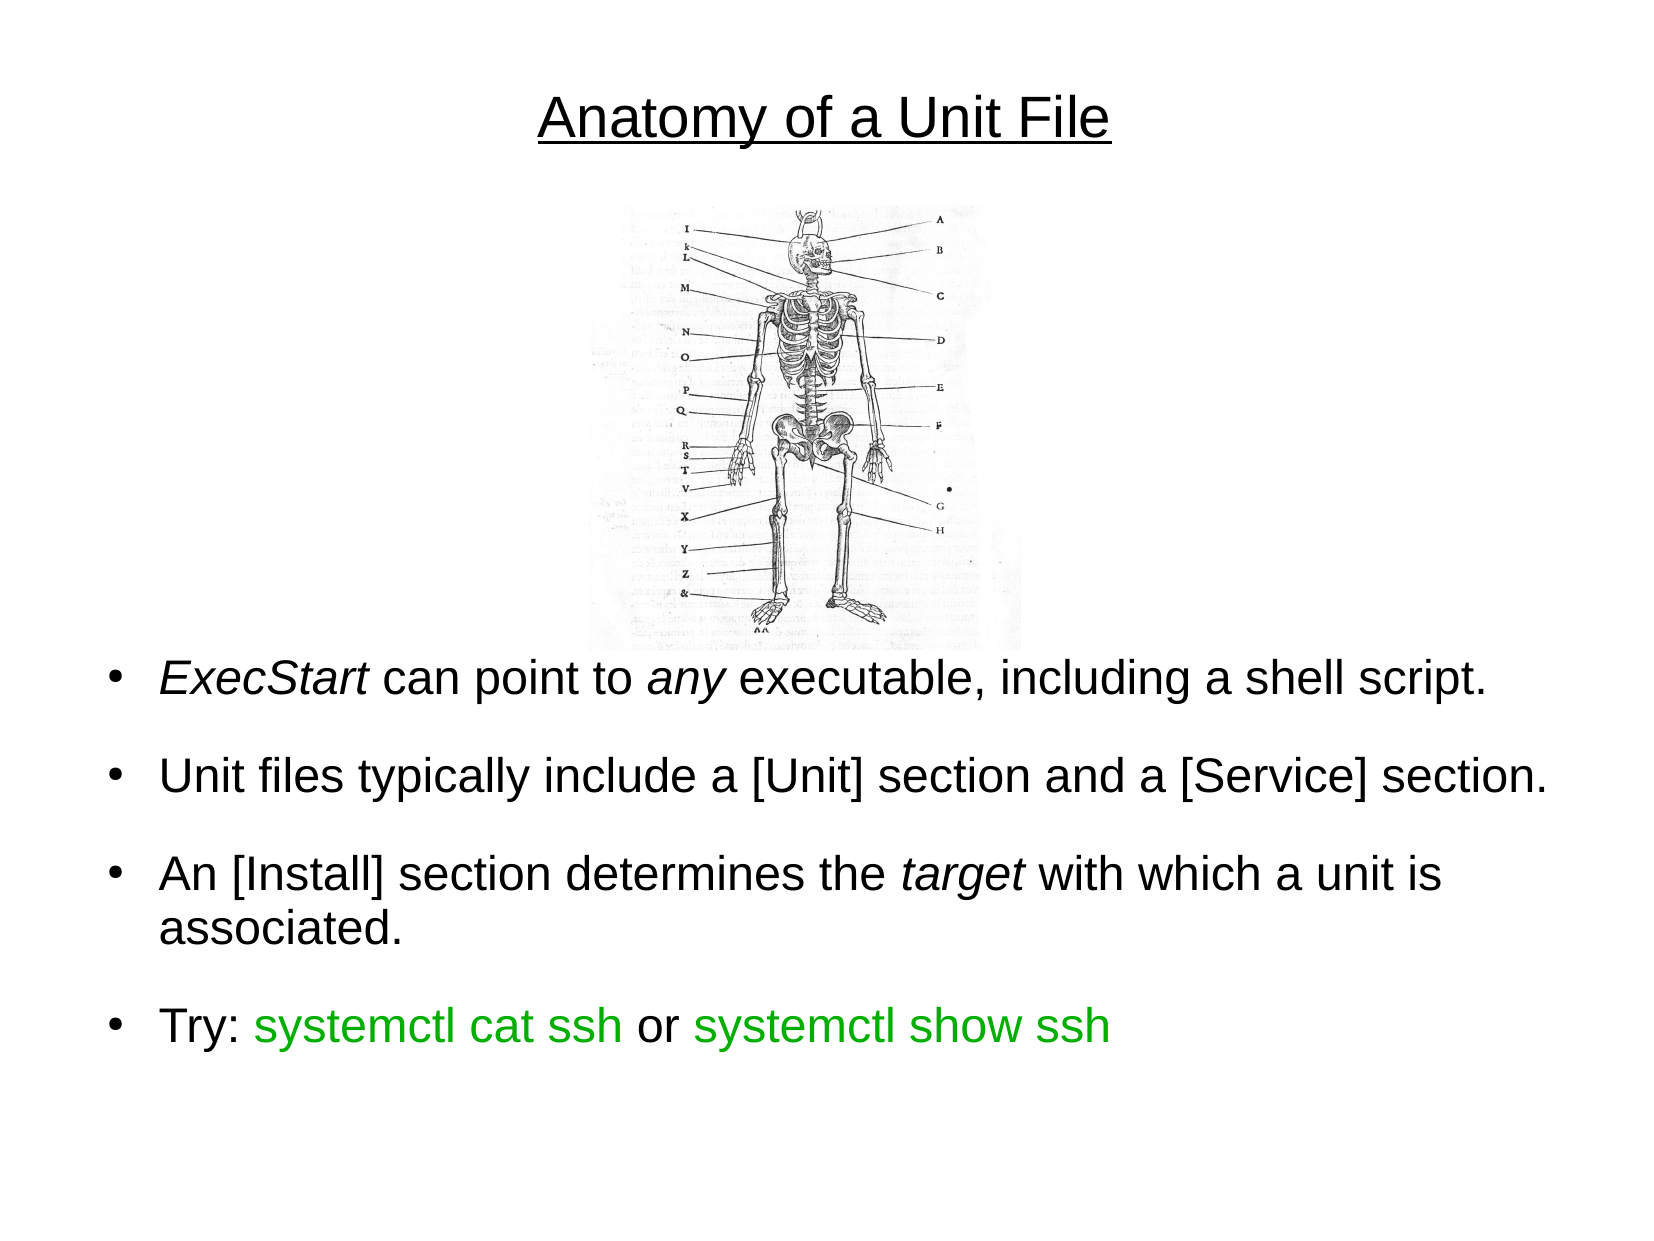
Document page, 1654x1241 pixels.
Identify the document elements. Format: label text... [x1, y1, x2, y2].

picture [588, 206, 1021, 650]
title Anatomy of a Unit File [81, 29, 1569, 206]
list ExecStart can point to any executable, including a shell script. Unit files typically include a [Unit] section and a [Service] section. An [Install] section determines the target with which a unit is associated. Try: systemctl cat ssh or systemctl show ssh [90, 650, 1578, 1096]
